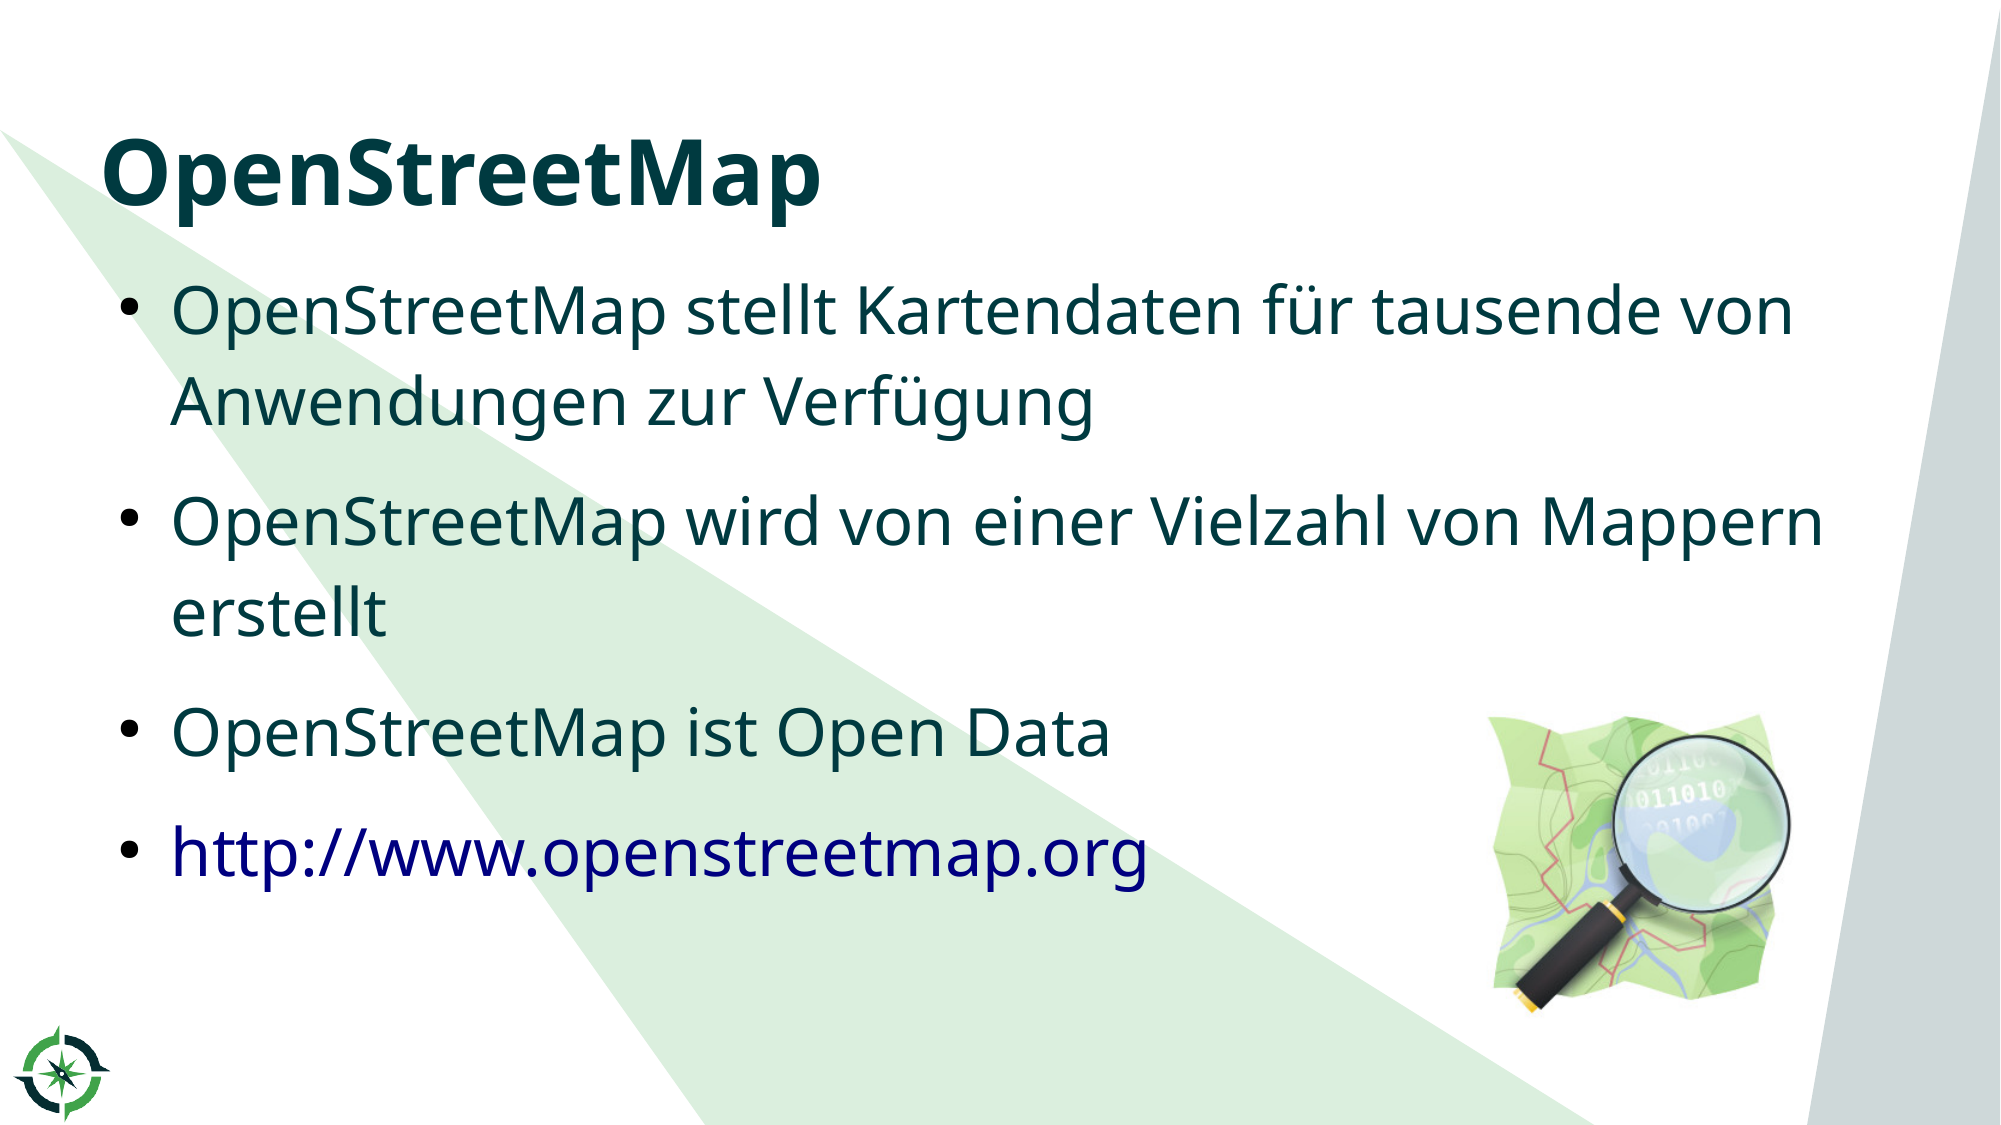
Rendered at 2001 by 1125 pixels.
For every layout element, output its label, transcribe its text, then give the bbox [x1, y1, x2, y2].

list OpenStreetMap stellt Kartendaten für tausende von Anwendungen zur Verfügung OpenStreetMap wird von einer Vielzahl von Mappern erstellt OpenStreetMap ist Open Data http://www.openstreetmap.org [99, 263, 1900, 916]
picture [12, 1024, 111, 1123]
picture [1458, 673, 1819, 1036]
title OpenStreetMap [99, 44, 1900, 233]
